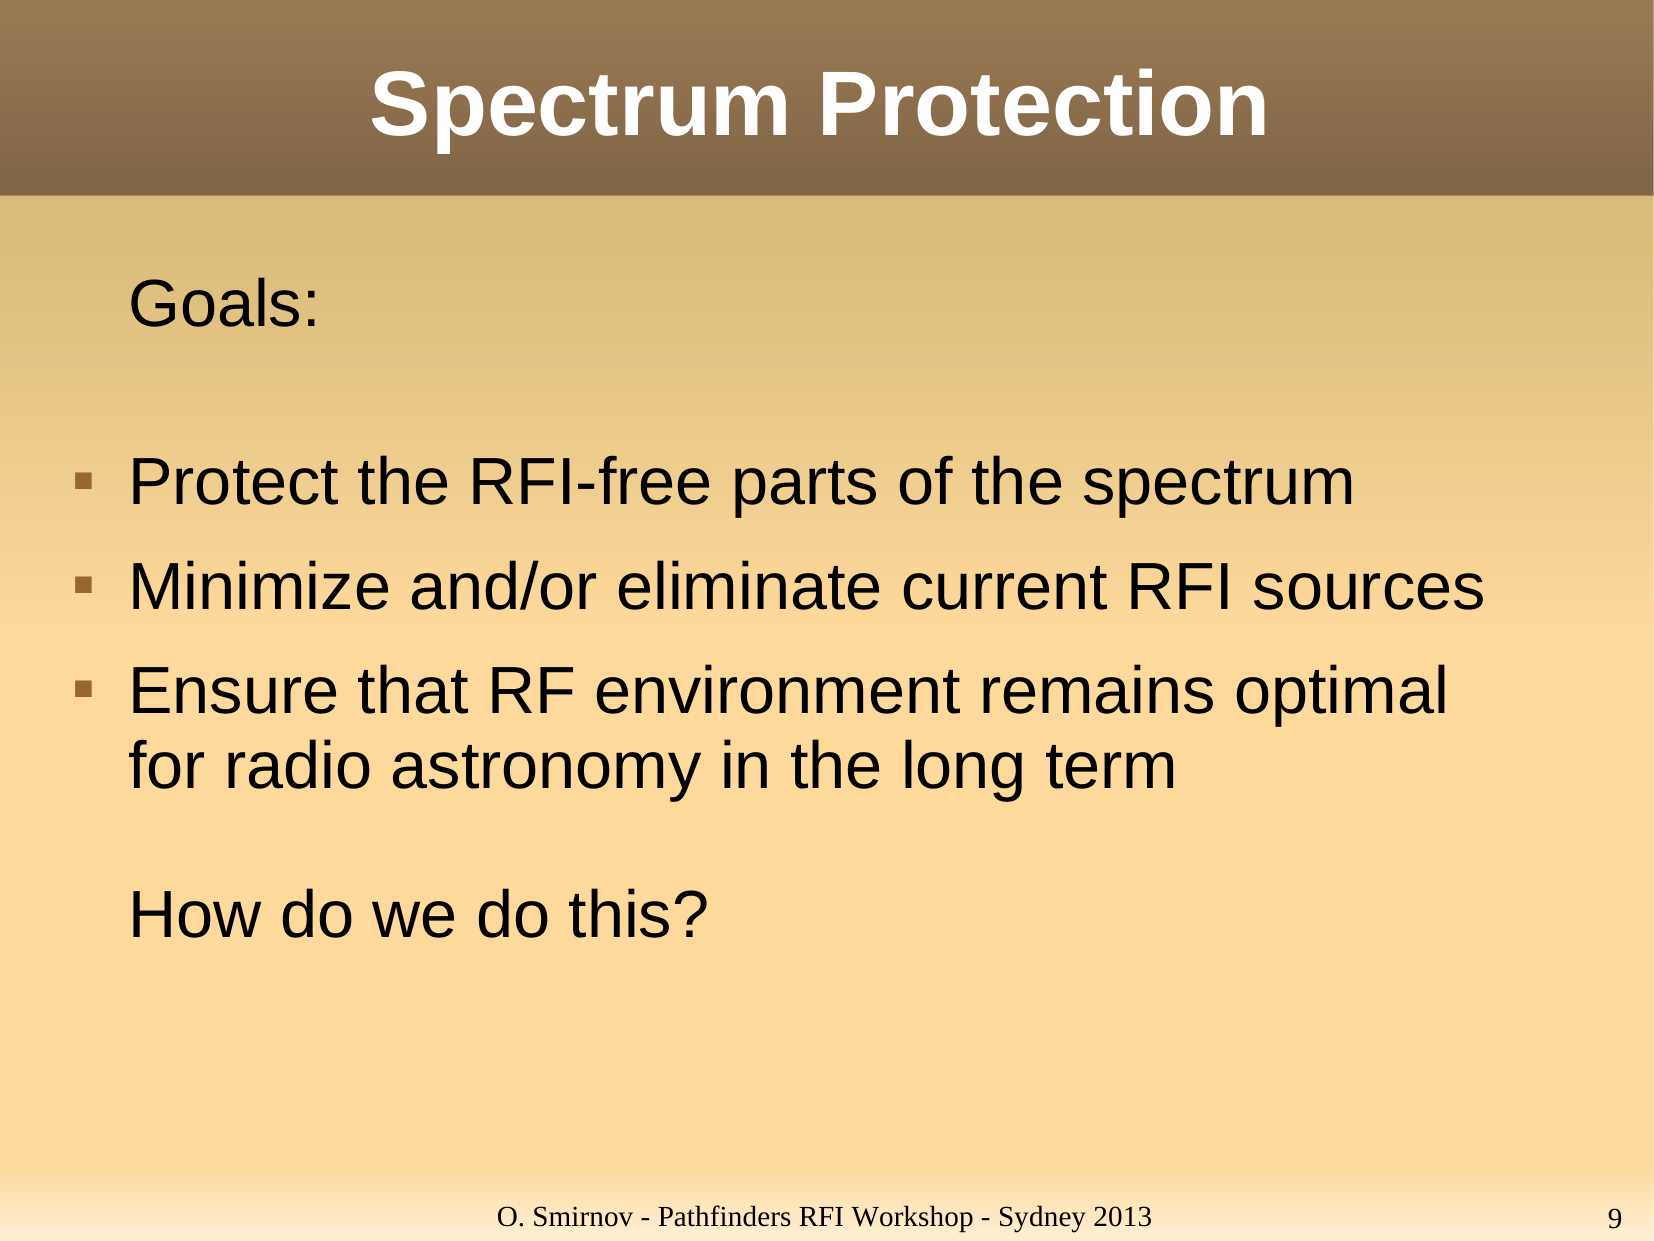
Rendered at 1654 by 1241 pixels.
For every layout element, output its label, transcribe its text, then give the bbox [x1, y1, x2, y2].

title Spectrum Protection [76, 0, 1565, 208]
picture [0, 0, 1654, 1241]
list Goals: Protect the RFI-free parts of the spectrum Minimize and/or eliminate current RFI sources Ensure that RF environment remains optimal for radio astronomy in the long term How do we do this? [57, 265, 1546, 1085]
